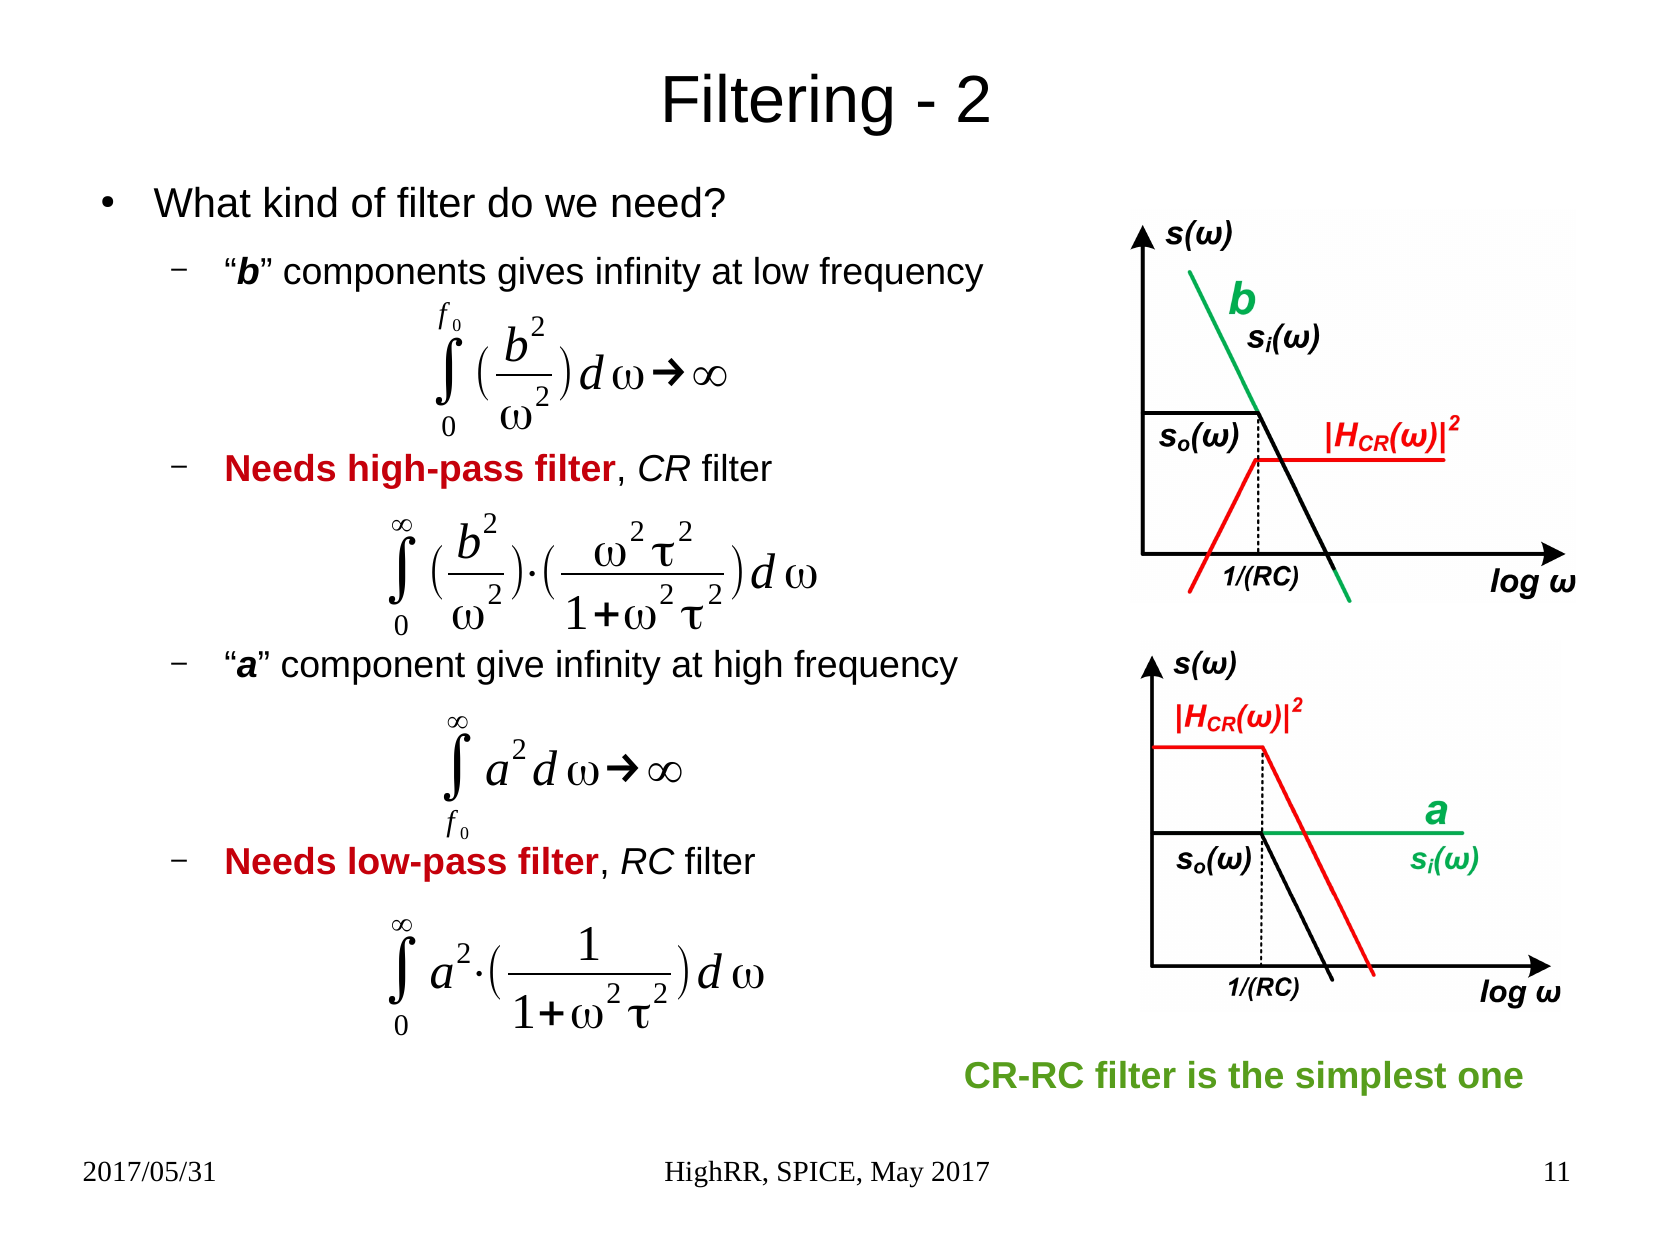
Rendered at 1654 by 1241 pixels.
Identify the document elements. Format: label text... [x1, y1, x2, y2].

text_box CR-RC filter is the simplest one [949, 1046, 1561, 1104]
chart [422, 297, 736, 444]
chart [375, 507, 826, 642]
picture [1130, 209, 1576, 603]
picture [1140, 640, 1561, 1012]
title Filtering - 2 [82, 49, 1571, 151]
chart [430, 714, 691, 844]
list What kind of filter do we need? “b” components gives infinity at low frequency Needs high-pass filter, CR filter “a” component give infinity at high frequency Needs low-pass filter, RC filter [82, 180, 1571, 1141]
chart [375, 914, 772, 1042]
